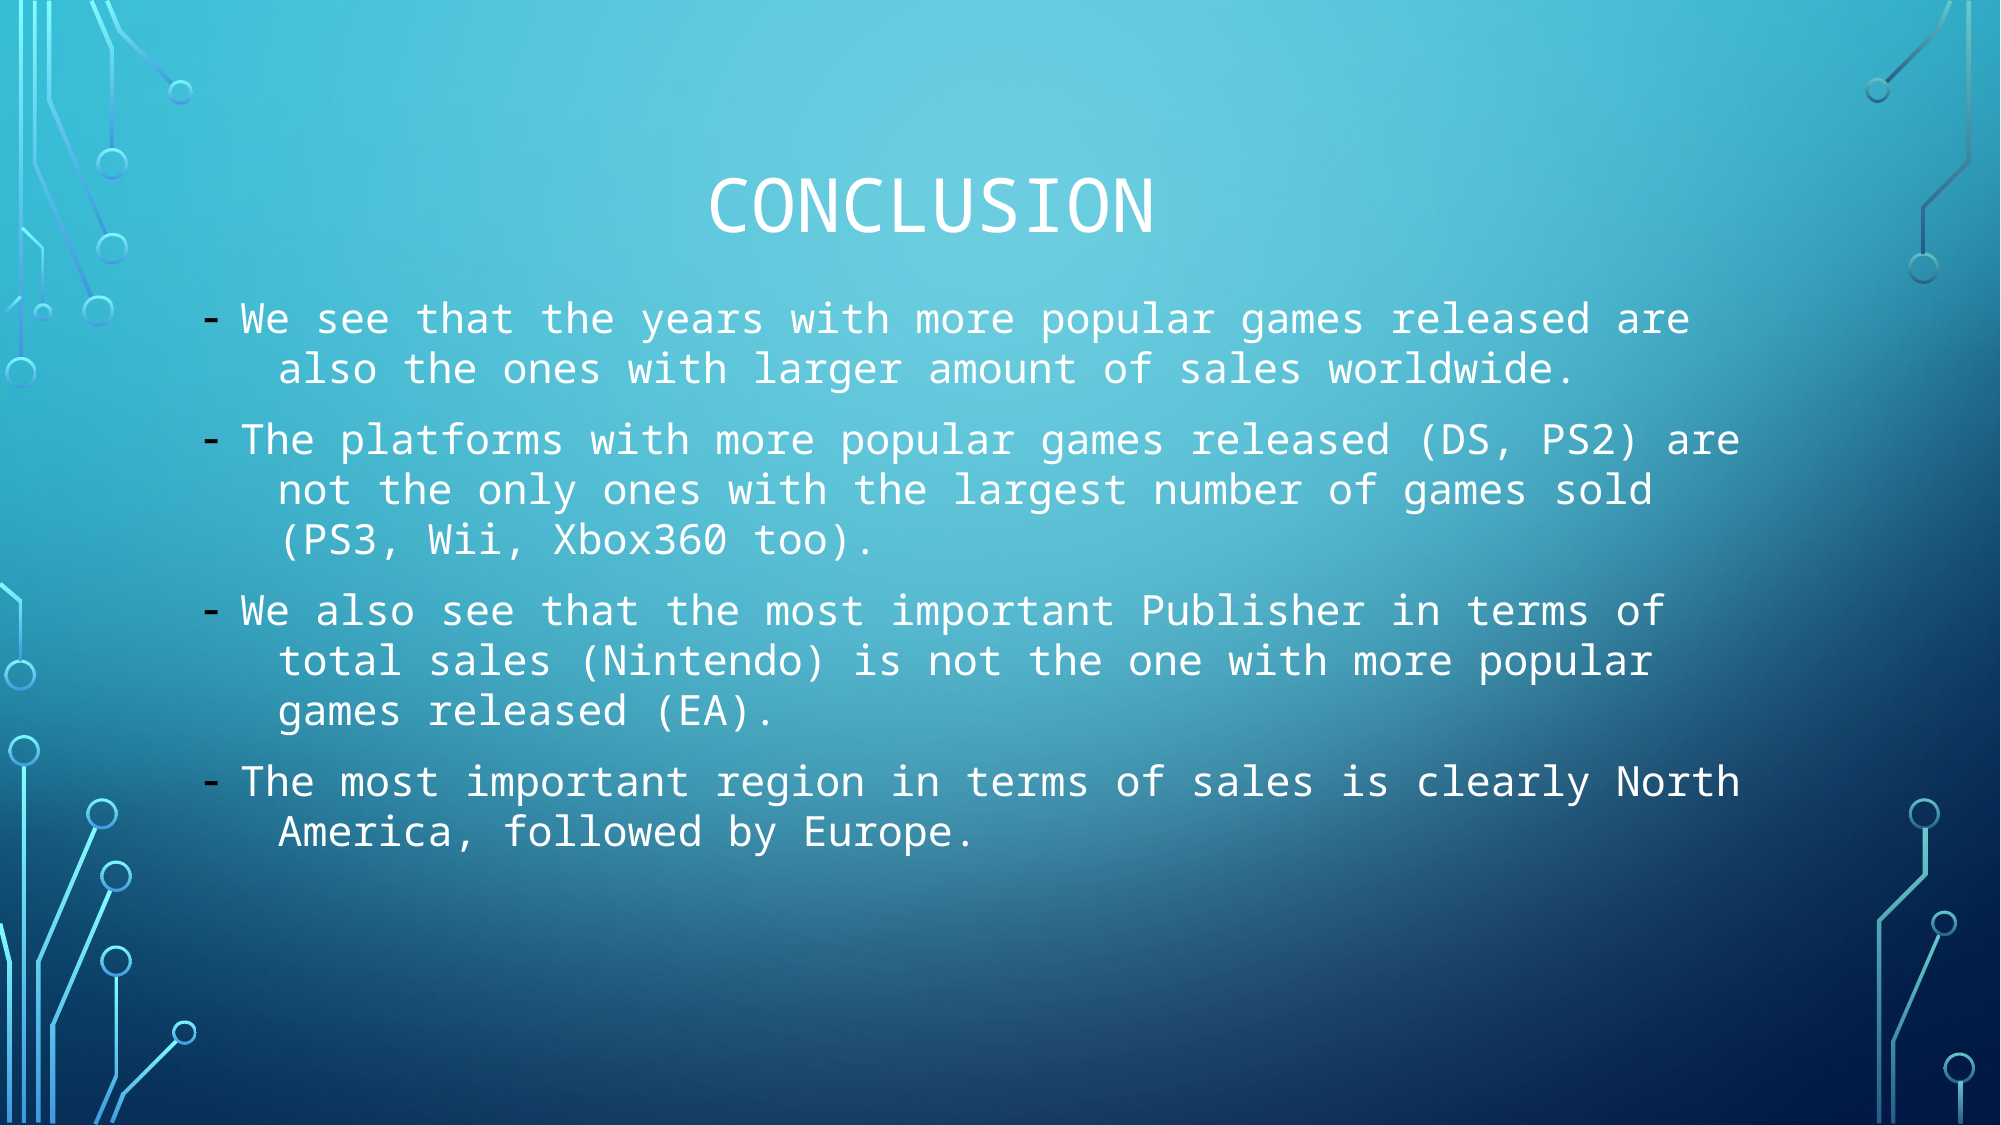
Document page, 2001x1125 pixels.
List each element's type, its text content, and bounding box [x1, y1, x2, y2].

text_box CONCLUSION [691, 108, 1309, 308]
list We see that the years with more popular games released are also the ones with larger amount of sales worldwide. The platforms with more popular games released (DS, PS2) are not the only ones with the largest number of games sold (PS3, Wii, Xbox360 too). We also see that the most important Publisher in terms of total sales (Nintendo) is not the one with more popular games released (EA). The most important region in terms of sales is clearly North America, followed by Europe. [187, 284, 1813, 866]
